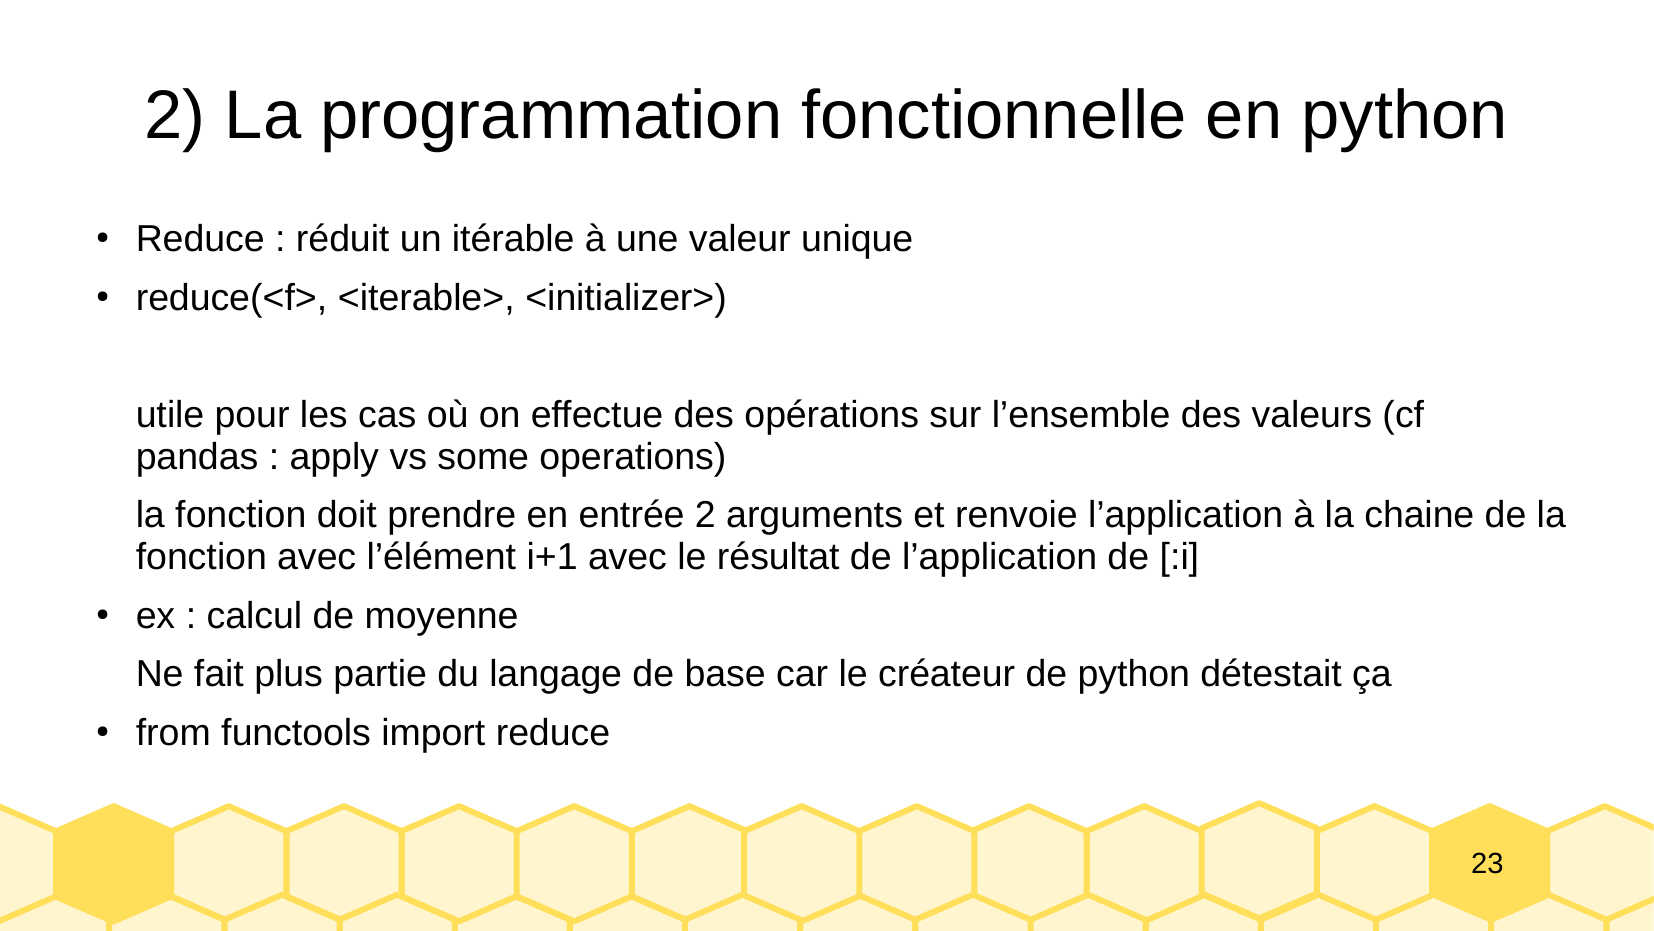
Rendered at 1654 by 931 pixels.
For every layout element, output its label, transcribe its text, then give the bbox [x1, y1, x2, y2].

title 2) La programmation fonctionnelle en python [82, 37, 1571, 193]
list Reduce : réduit un itérable à une valeur unique reduce(<f>, <iterable>, <initializer>) utile pour les cas où on effectue des opérations sur l’ensemble des valeurs (cf pandas : apply vs some operations) la fonction doit prendre en entrée 2 arguments et renvoie l’application à la chaine de la fonction avec l’élément i+1 avec le résultat de l’application de [:i] ex : calcul de moyenne Ne fait plus partie du langage de base car le créateur de python détestait ça from functools import reduce [82, 217, 1571, 758]
